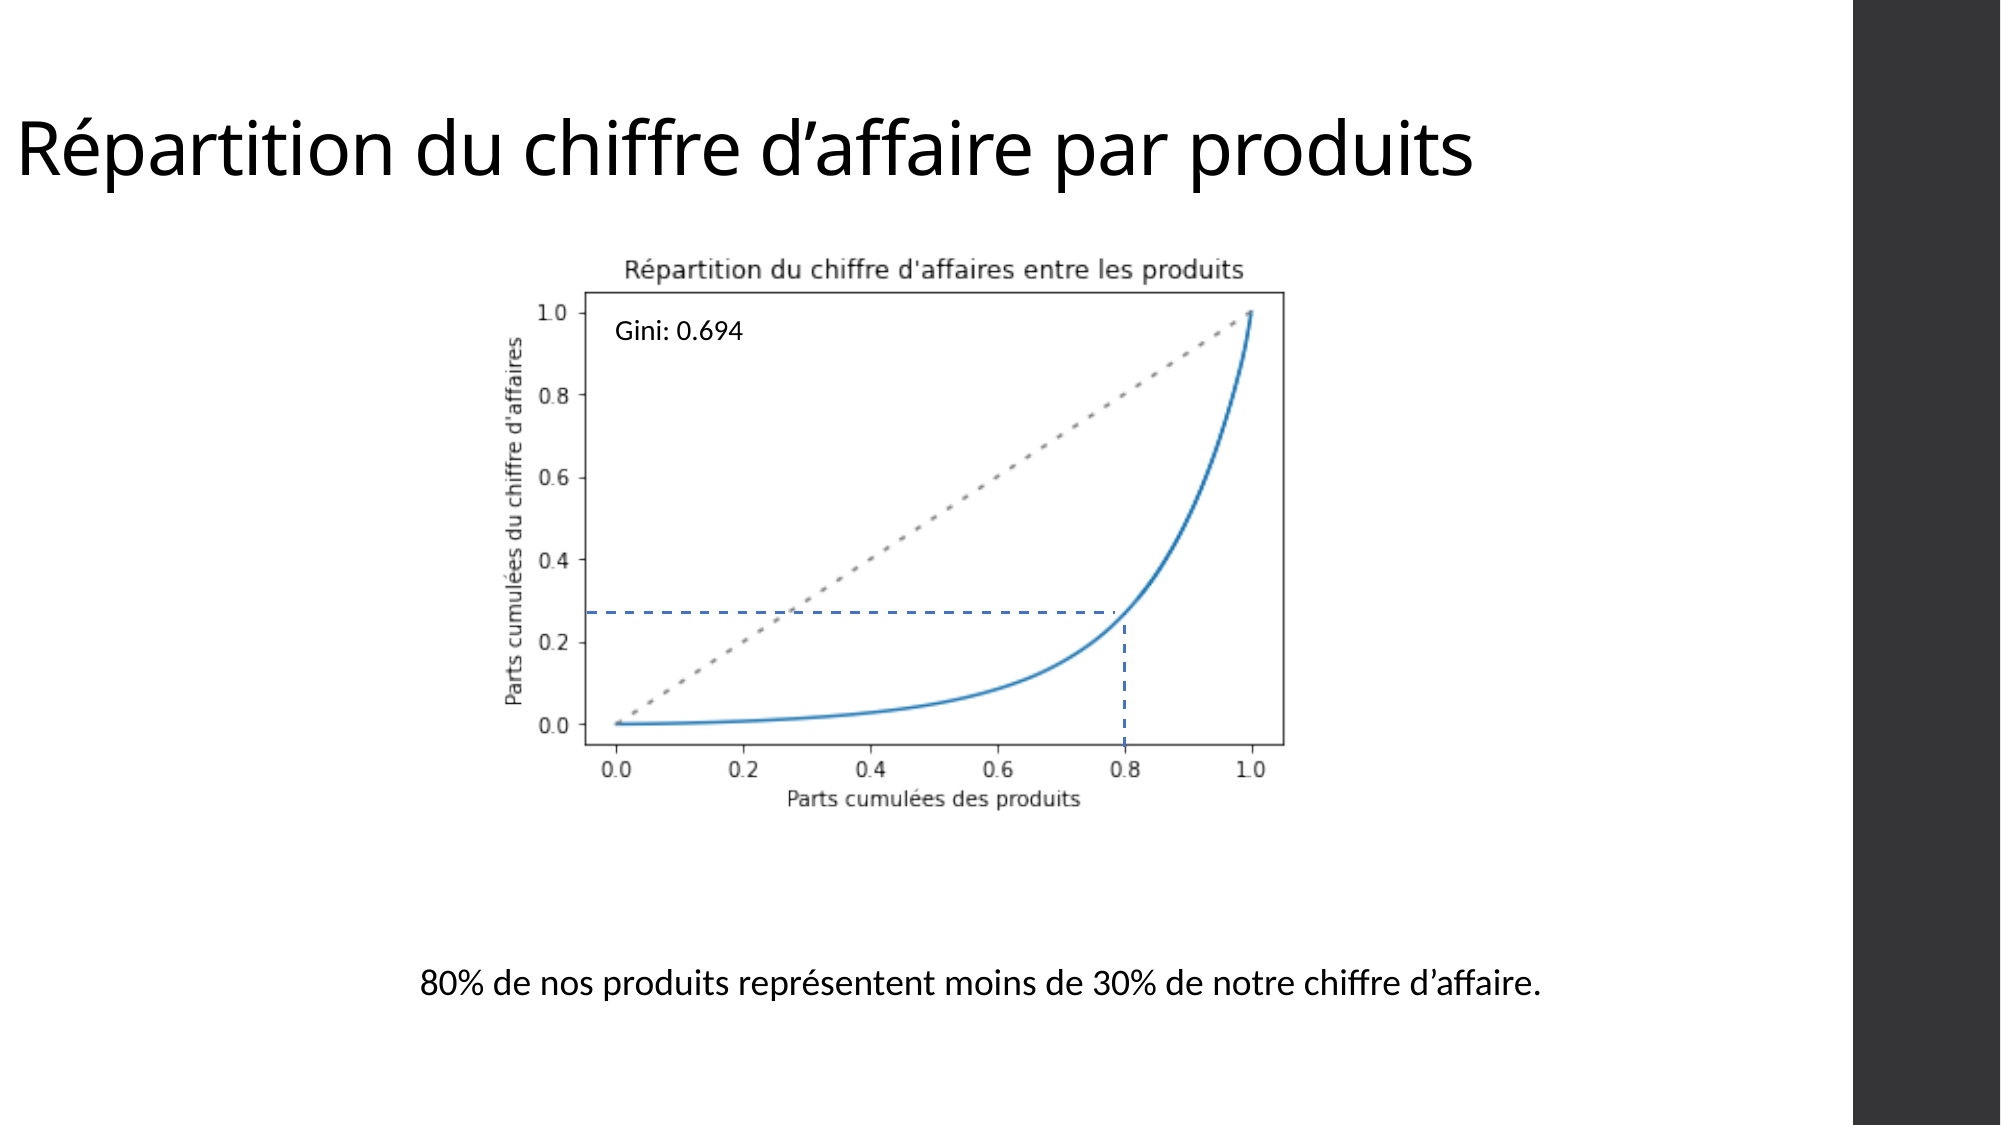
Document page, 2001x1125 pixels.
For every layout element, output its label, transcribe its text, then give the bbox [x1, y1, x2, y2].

text_box Gini: 0.694 [600, 304, 767, 355]
picture [493, 244, 1298, 826]
text_box 80% de nos produits représentent moins de 30% de notre chiffre d’affaire. [404, 950, 1596, 1012]
title Répartition du chiffre d’affaire par produits [0, 79, 1591, 200]
